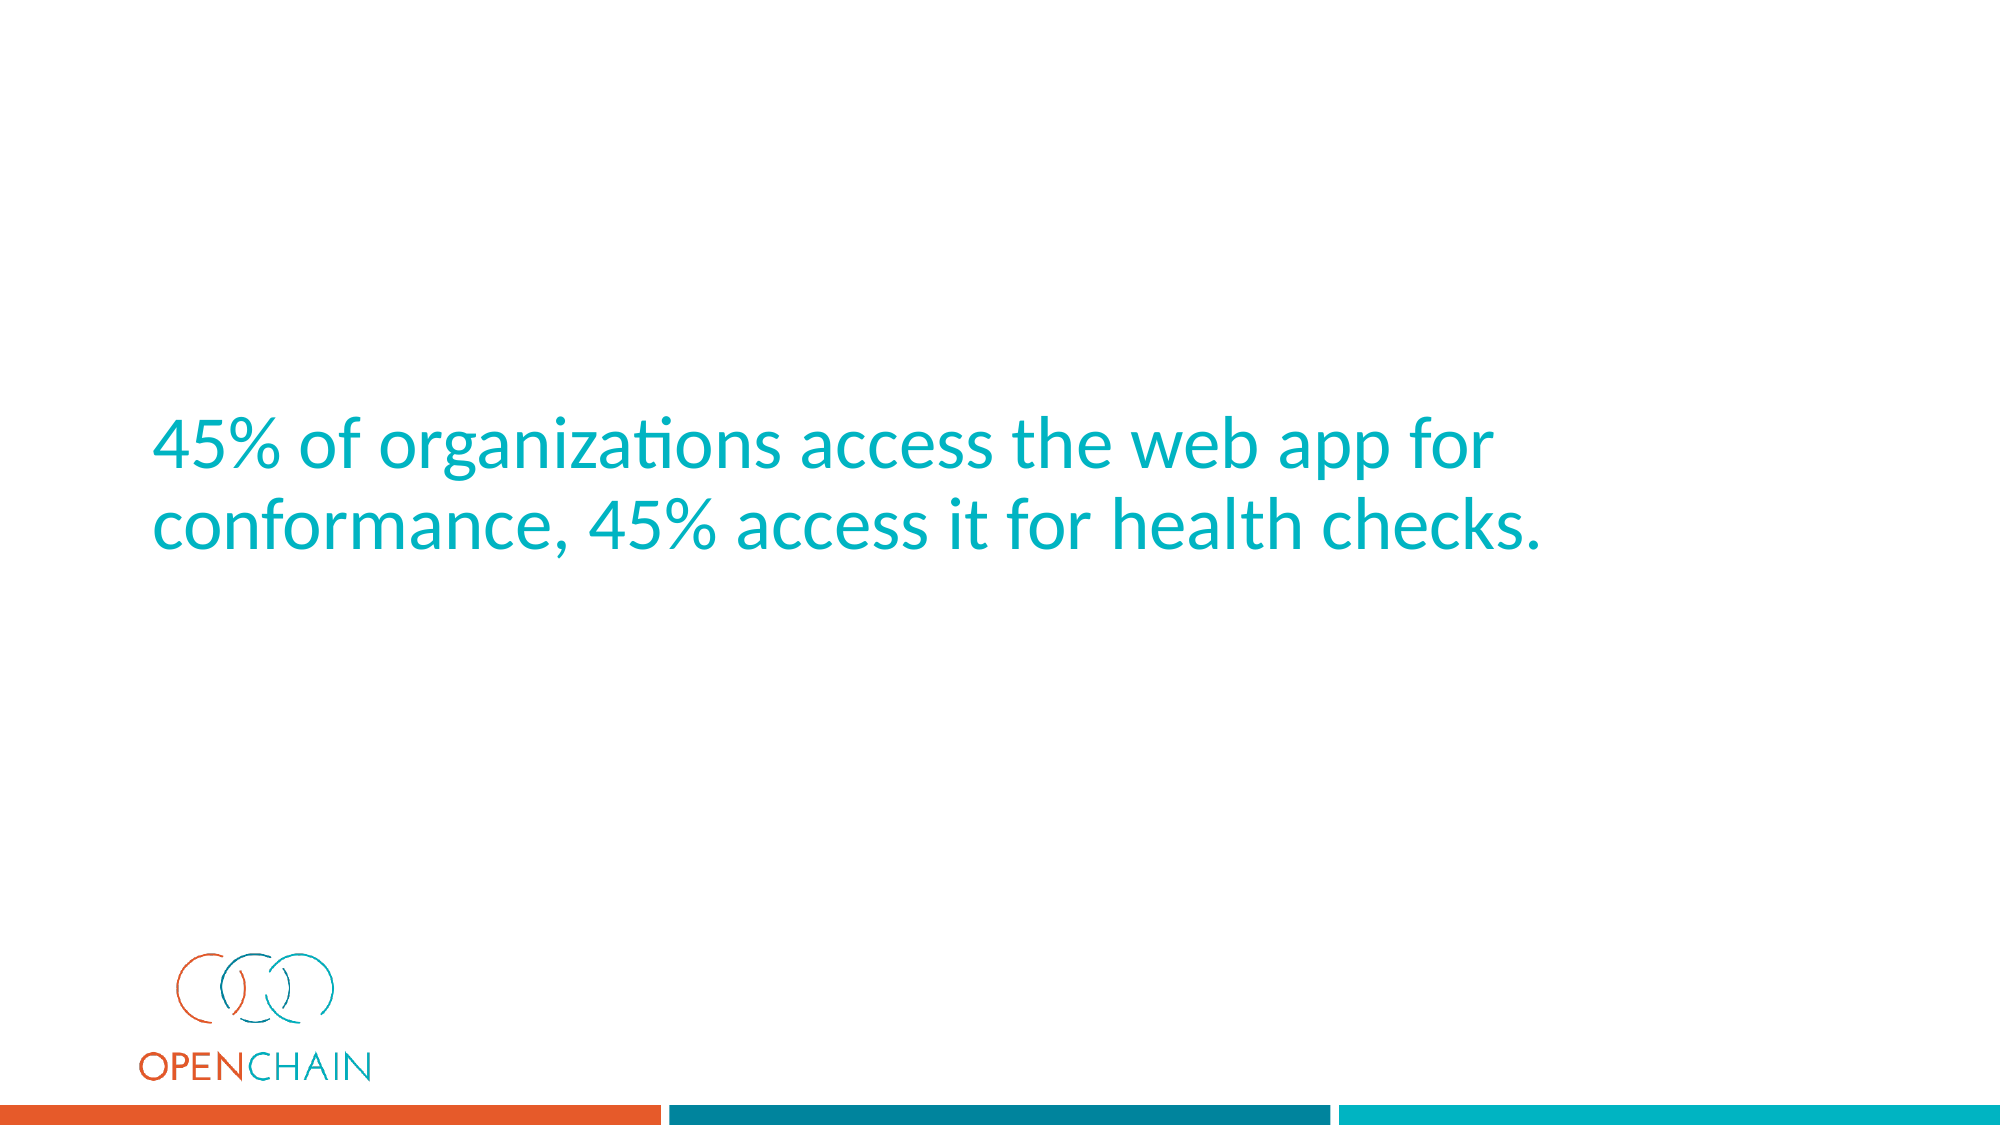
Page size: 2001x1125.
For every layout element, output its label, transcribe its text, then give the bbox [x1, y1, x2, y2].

title 45% of organizations access the web app for conformance, 45% access it for health checks. [137, 376, 1863, 594]
picture [137, 951, 372, 1082]
